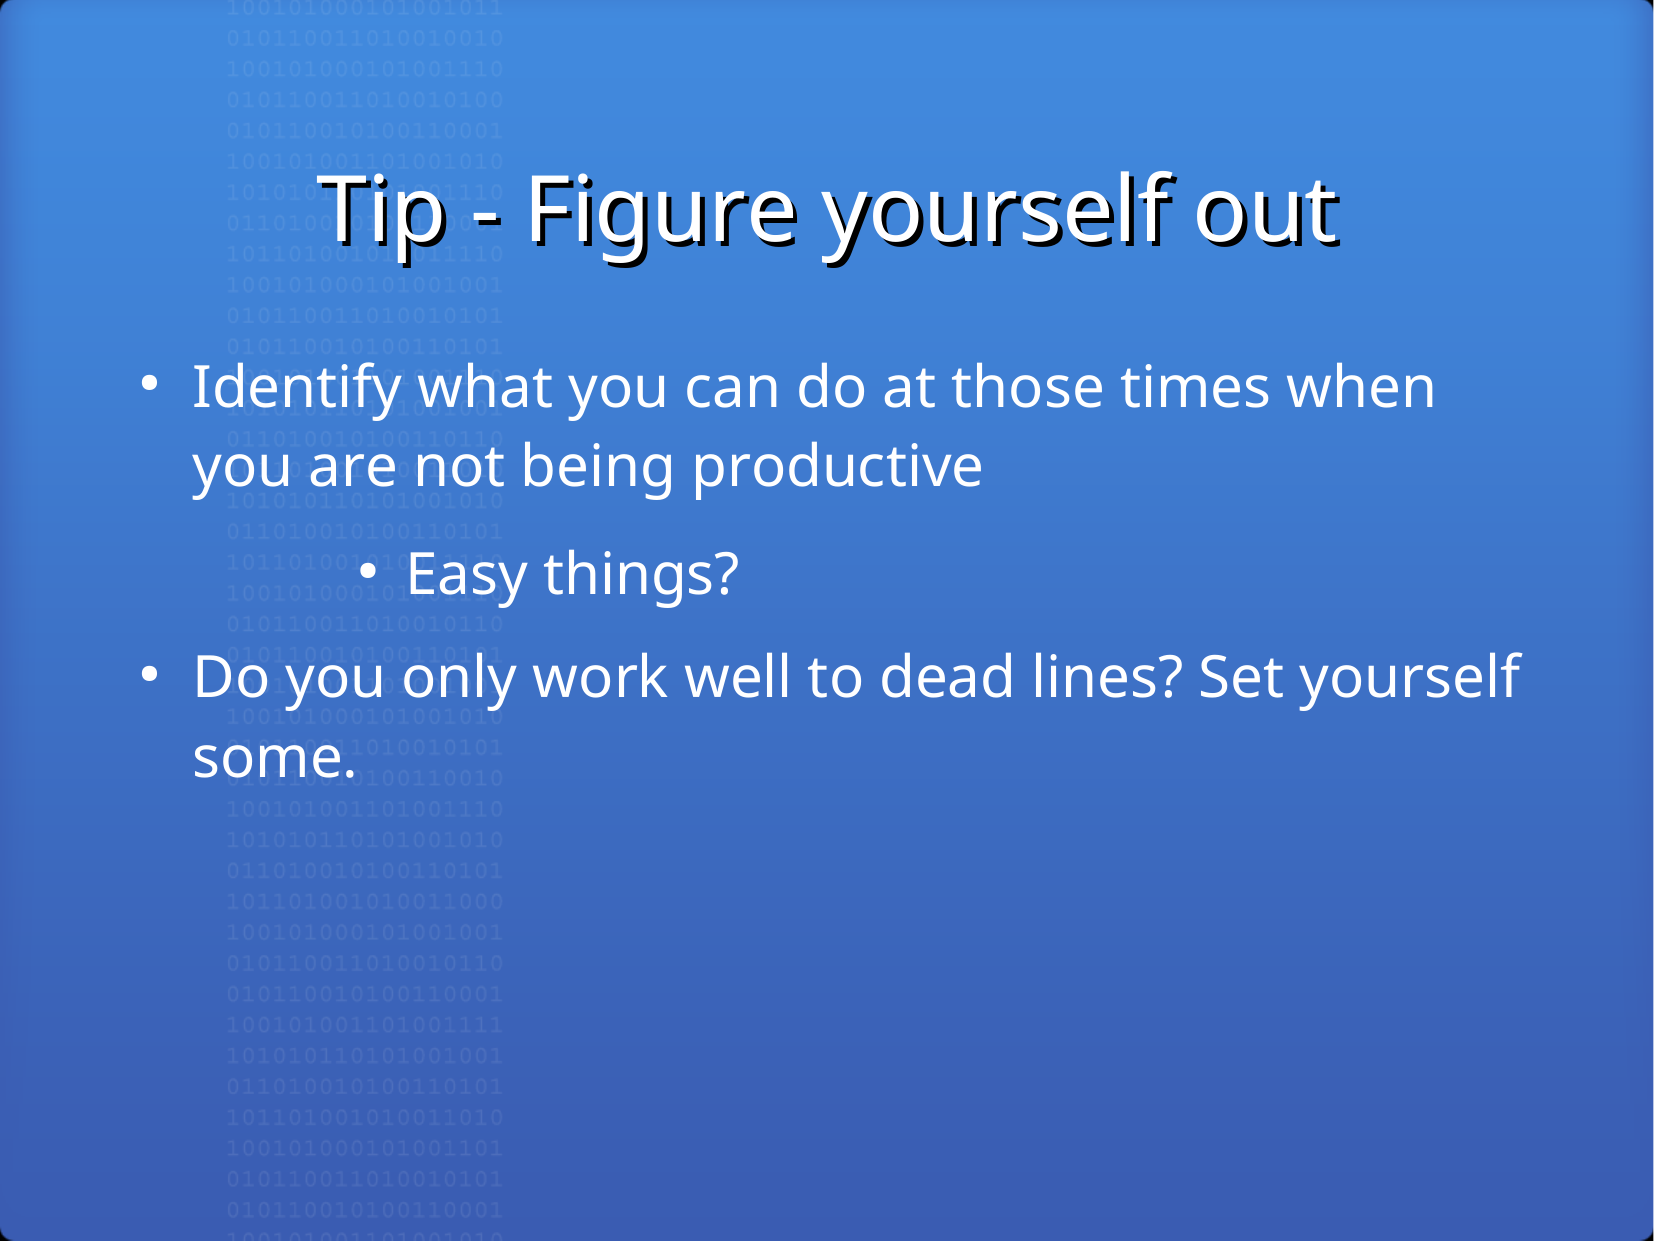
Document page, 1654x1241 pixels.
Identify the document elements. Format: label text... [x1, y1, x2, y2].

list Identify what you can do at those times when you are not being productive Easy things? Do you only work well to dead lines? Set yourself some. [121, 344, 1534, 1127]
title Tip - Figure yourself out [121, 102, 1534, 310]
picture [0, 0, 1654, 1241]
